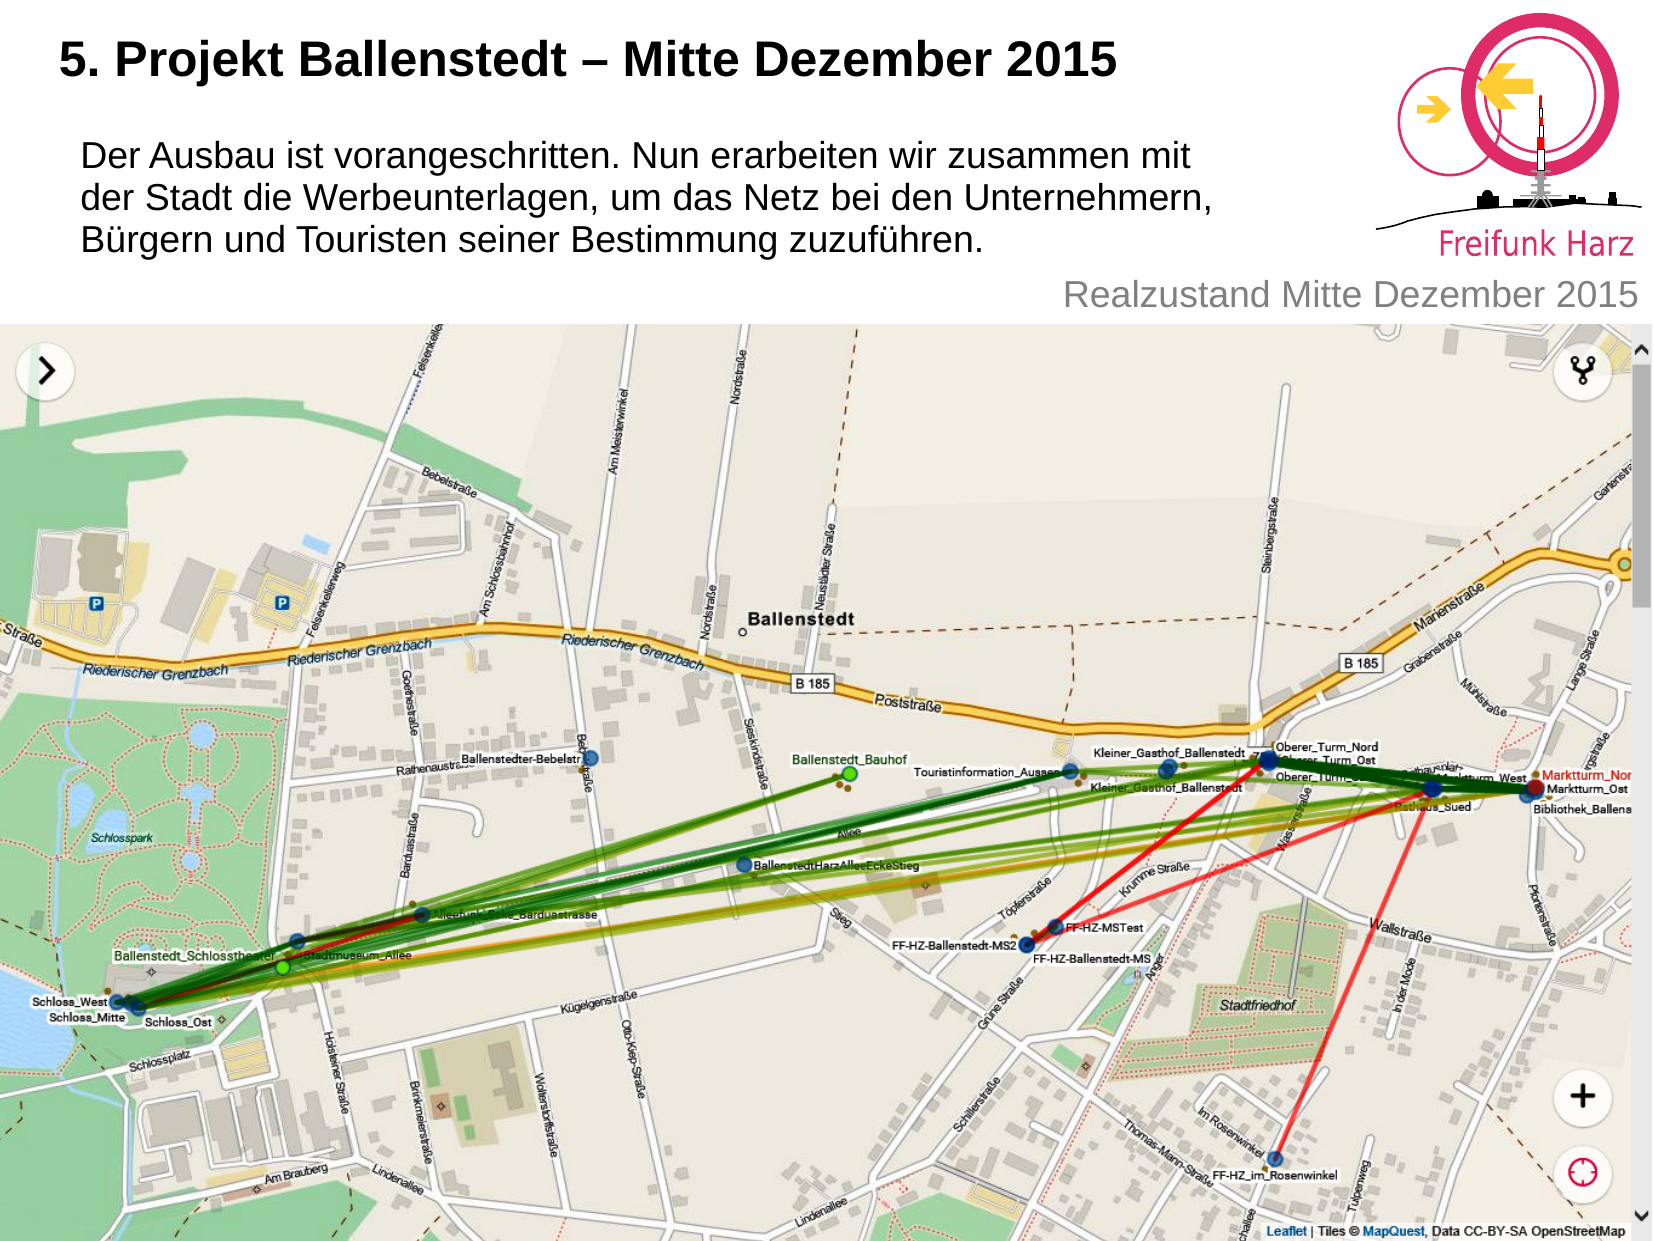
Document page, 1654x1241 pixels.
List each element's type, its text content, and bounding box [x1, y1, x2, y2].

picture [0, 324, 1652, 1241]
text_box 5. Projekt Ballenstedt – Mitte Dezember 2015 [59, 0, 1152, 119]
text_box Der Ausbau ist vorangeschritten. Nun erarbeiten wir zusammen mit der Stadt die Werbeunterlagen, um das Netz bei den Unternehmern, Bürgern und Touristen seiner Bestimmung zuzuführen. [65, 126, 1241, 310]
picture [1375, 0, 1642, 265]
text_box Realzustand Mitte Dezember 2015 [1039, 265, 1654, 365]
